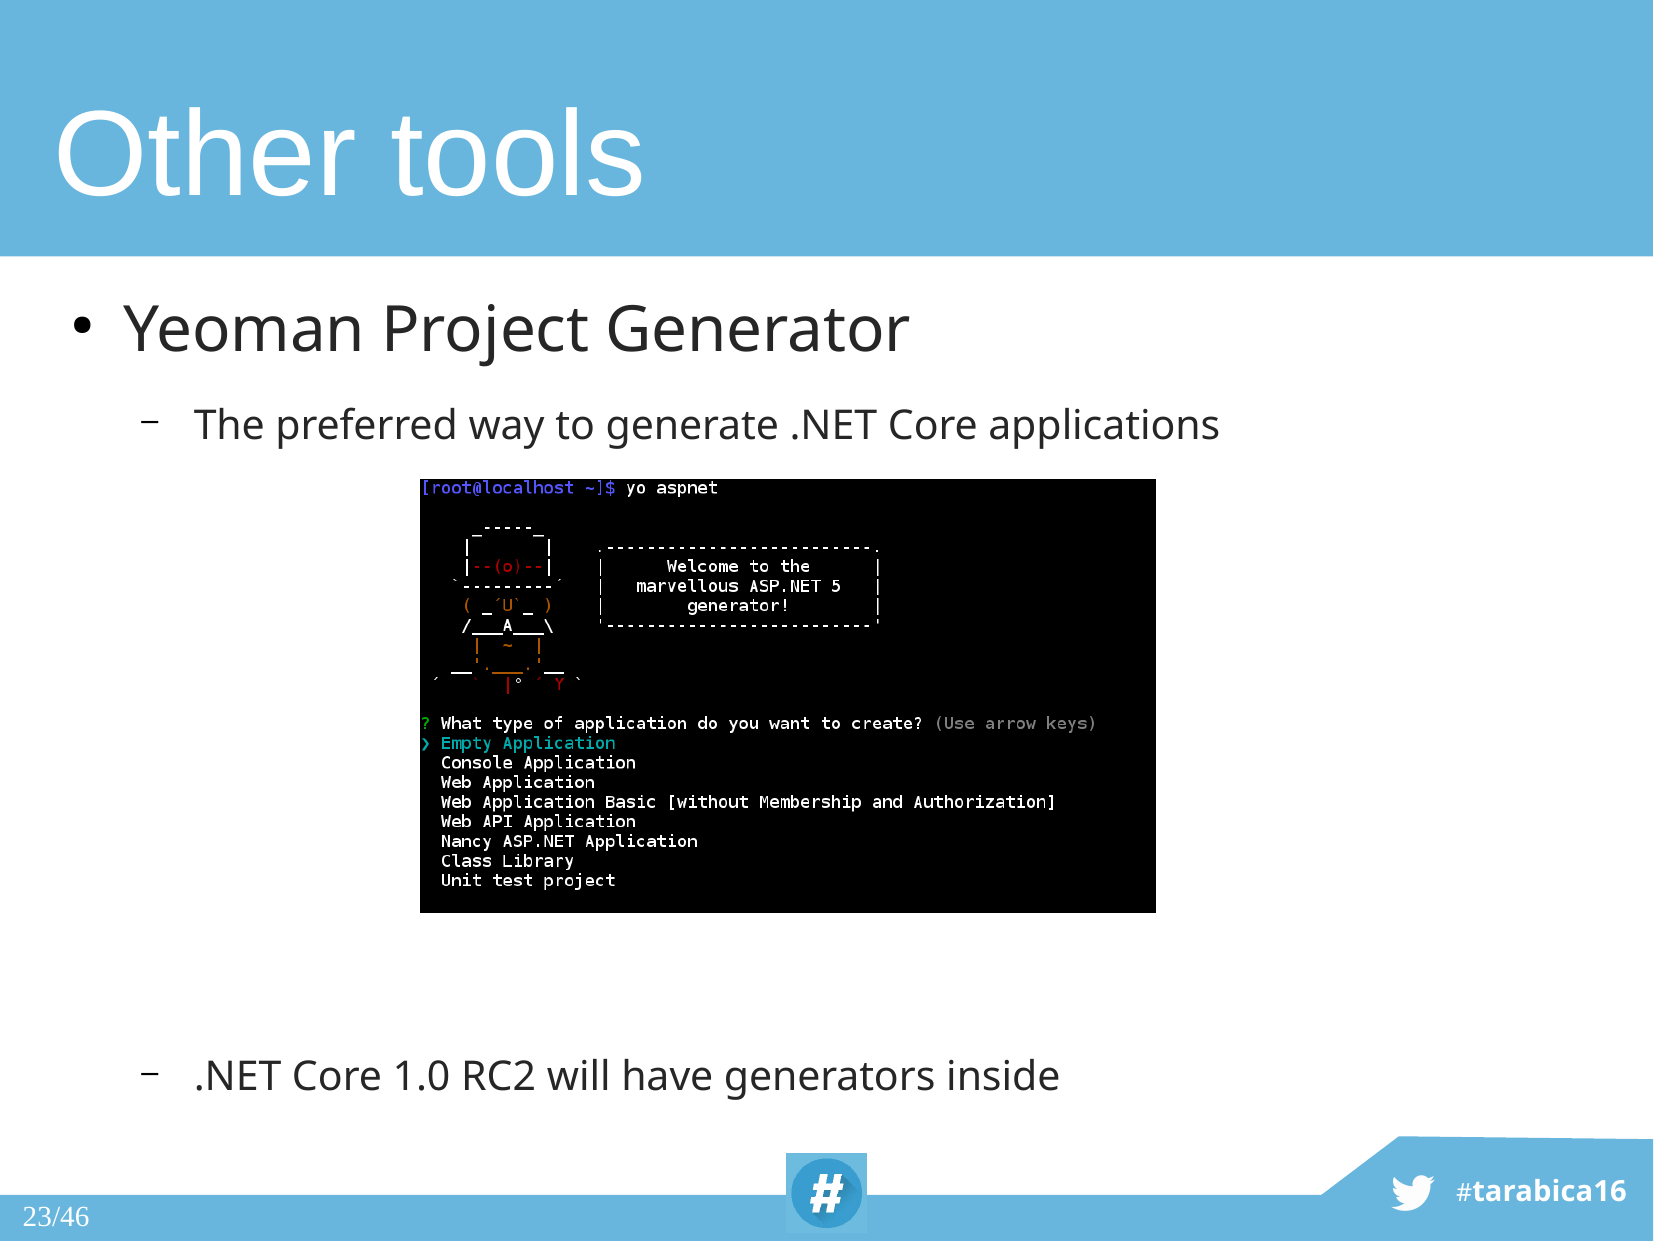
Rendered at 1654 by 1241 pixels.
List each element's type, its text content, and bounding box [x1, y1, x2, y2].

picture [420, 479, 1156, 913]
picture [1378, 1158, 1448, 1228]
picture [786, 1153, 867, 1233]
title Other tools [53, 49, 1600, 257]
list Yeoman Project Generator The preferred way to generate .NET Core applications .NET Core 1.0 RC2 will have generators inside [53, 283, 1632, 1108]
